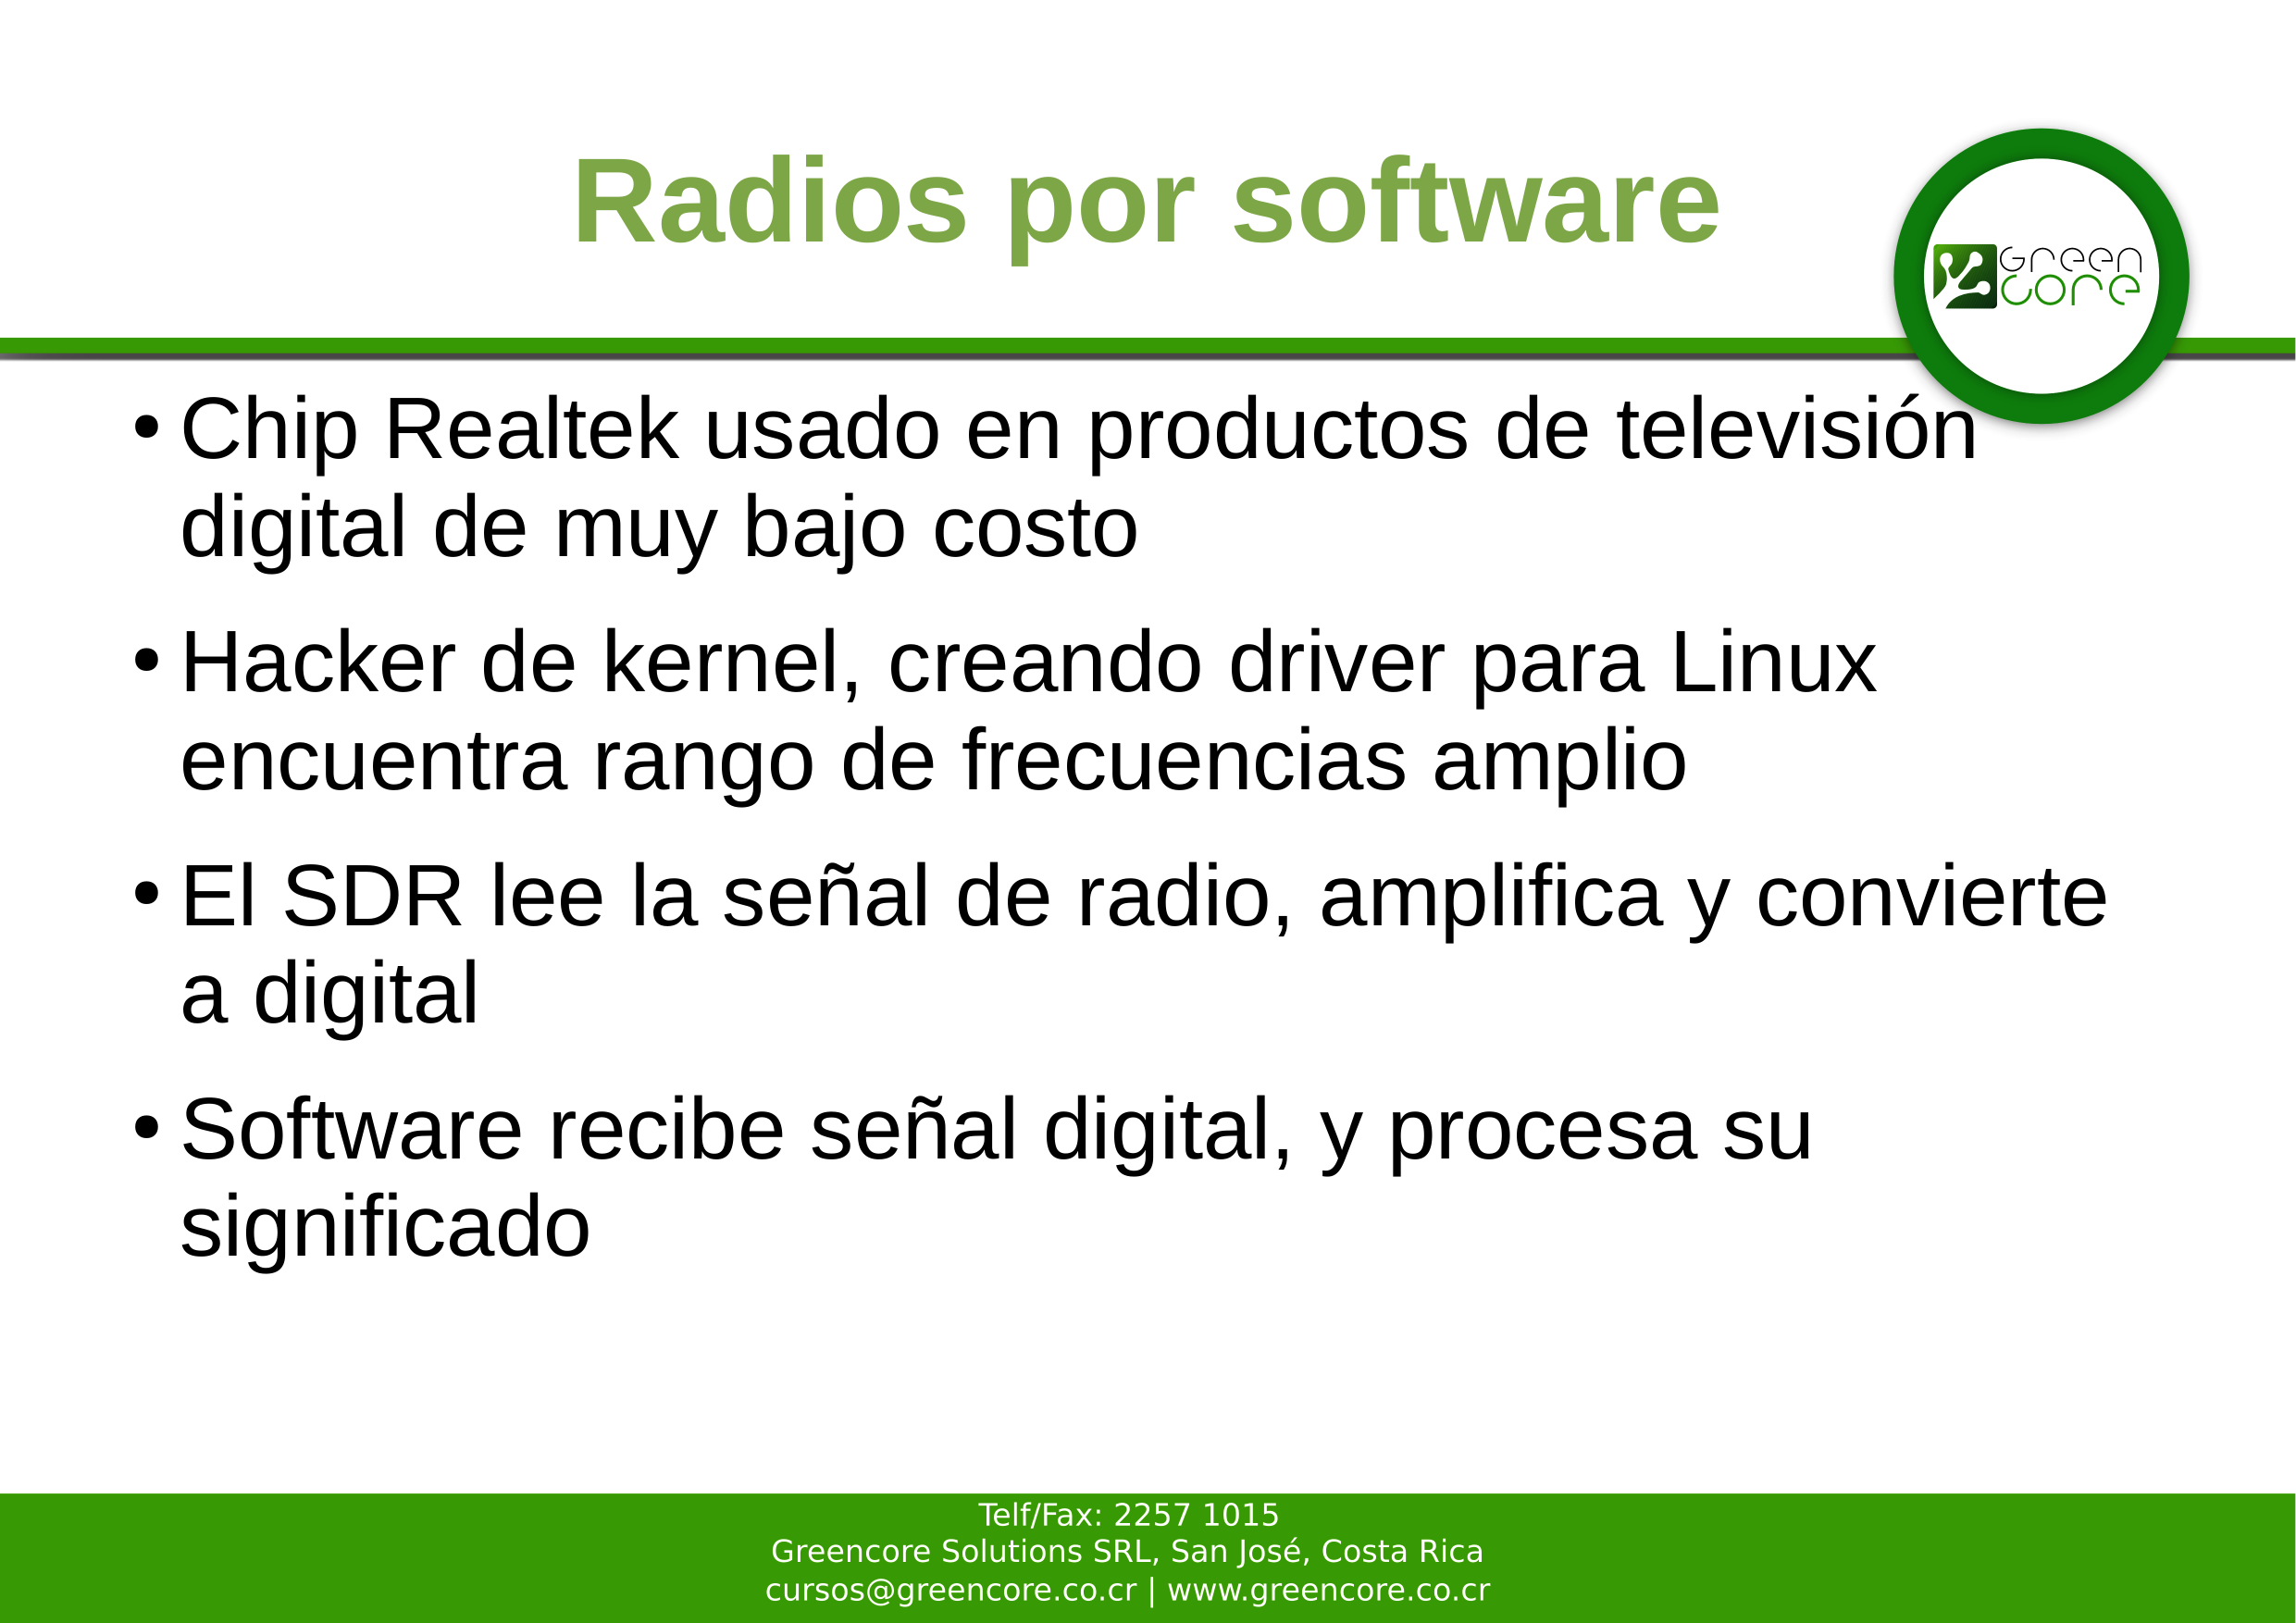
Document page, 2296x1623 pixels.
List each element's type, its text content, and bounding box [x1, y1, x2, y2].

title Radios por software [115, 64, 2181, 336]
list Chip Realtek usado en productos de televisión digital de muy bajo costo Hacker de kernel, creando driver para Linux encuentra rango de frecuencias amplio El SDR lee la señal de radio, amplifica y convierte a digital Software recibe señal digital, y procesa su significado [115, 379, 2181, 1321]
picture [0, 0, 2296, 1623]
